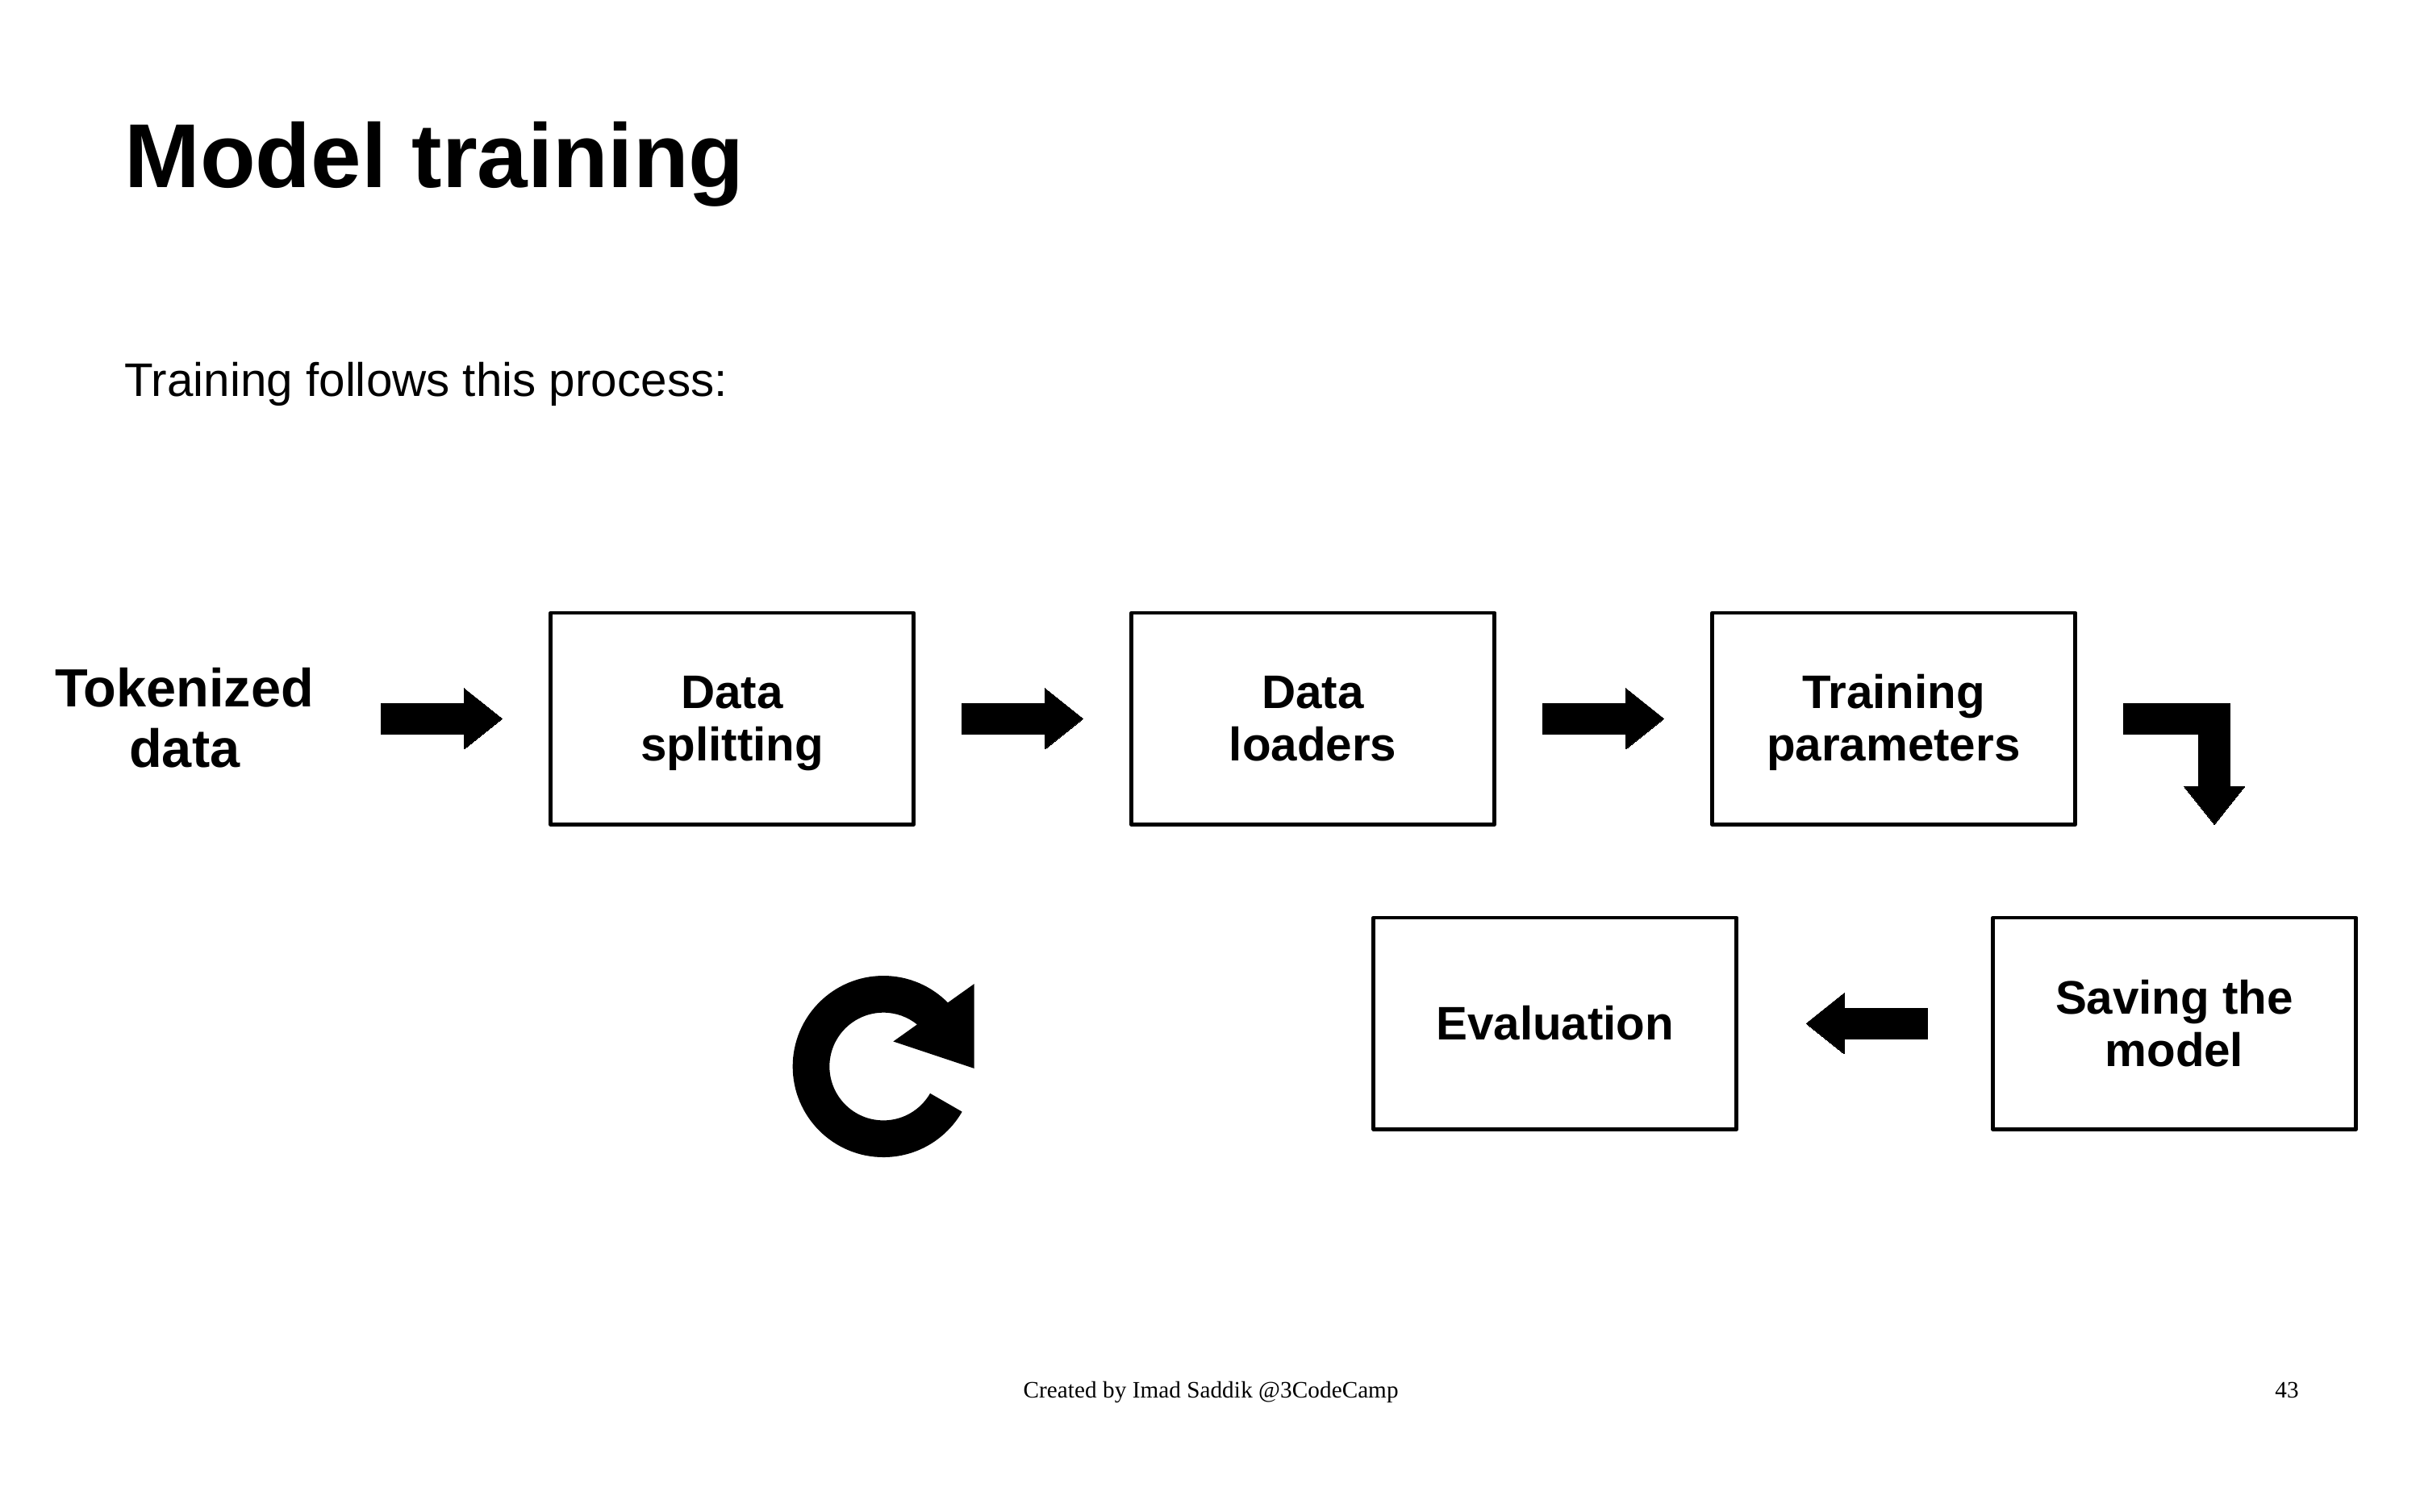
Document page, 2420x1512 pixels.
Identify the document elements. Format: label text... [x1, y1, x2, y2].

text_box Tokenized data [36, 652, 333, 785]
text_box [381, 688, 503, 749]
text_box [1806, 993, 1928, 1054]
text_box [2123, 703, 2245, 825]
picture [792, 976, 974, 1158]
text_box [962, 688, 1083, 749]
text_box Saving the model [2023, 964, 2326, 1082]
text_box Model training [112, 61, 1664, 251]
text_box Evaluation [1404, 964, 1707, 1082]
text_box Data splitting [581, 660, 884, 777]
text_box Data loaders [1162, 660, 1465, 777]
text_box Training follows this process: [112, 322, 1906, 413]
text_box Training parameters [1742, 660, 2046, 777]
text_box [1542, 688, 1664, 749]
